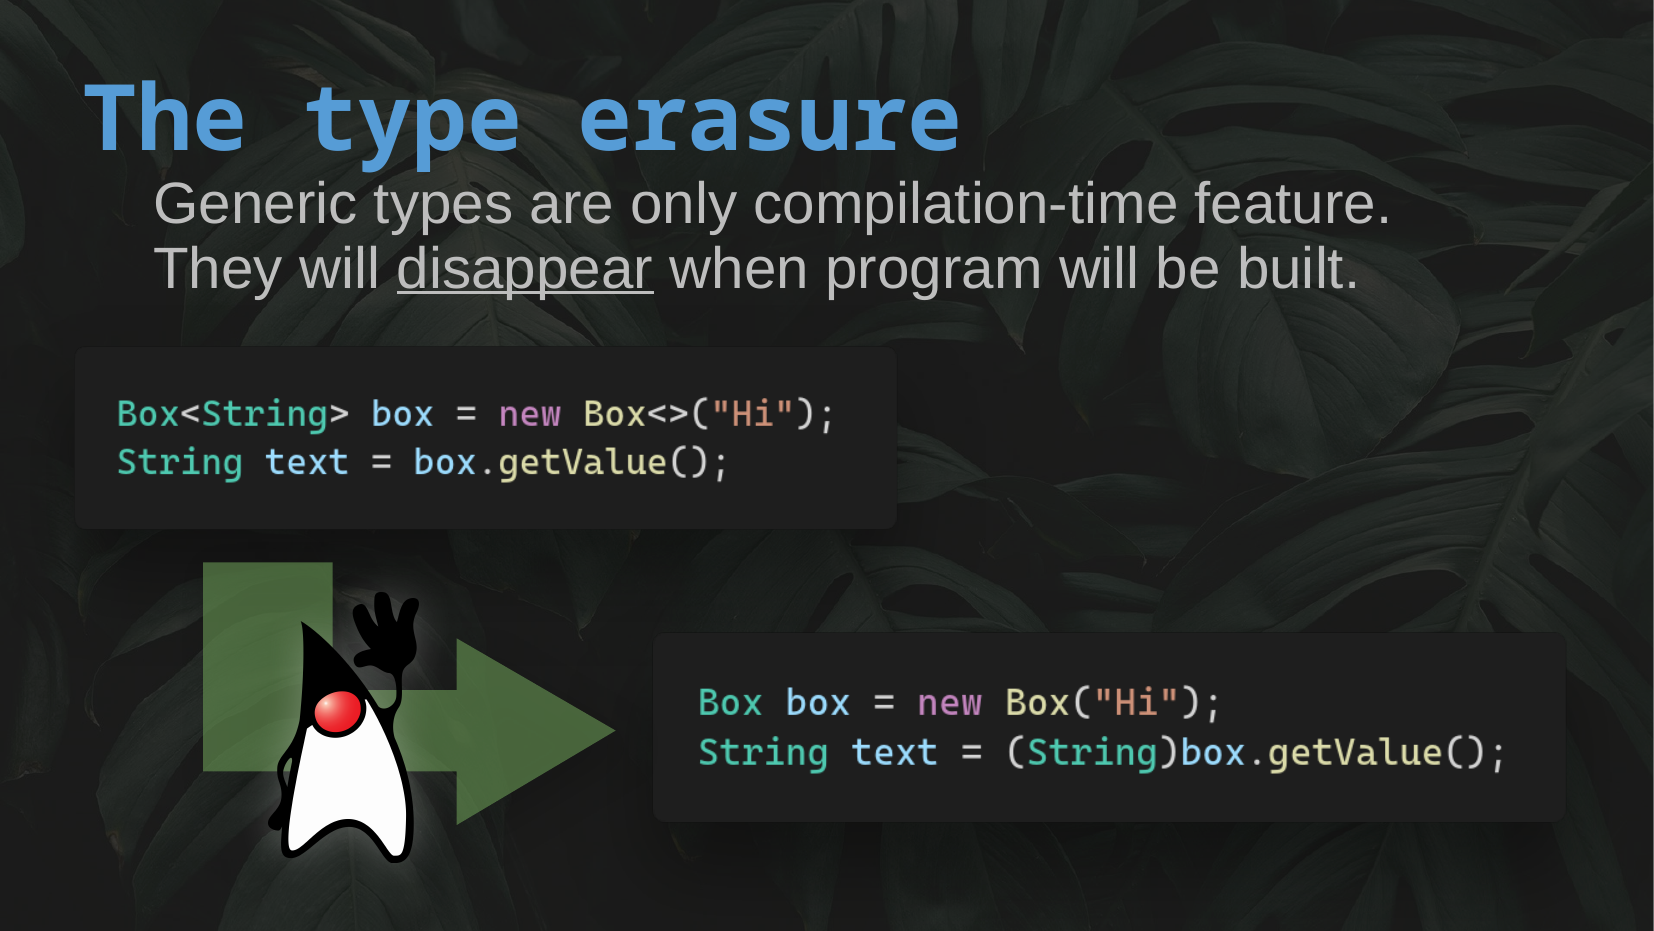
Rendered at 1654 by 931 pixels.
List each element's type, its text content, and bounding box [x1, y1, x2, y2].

text_box [203, 562, 333, 772]
text_box [426, 638, 616, 826]
list Generic types are only compilation-time feature. They will disappear when program will be built. [82, 170, 1571, 338]
title The type erasure [82, 37, 1571, 170]
picture [0, 0, 1654, 931]
